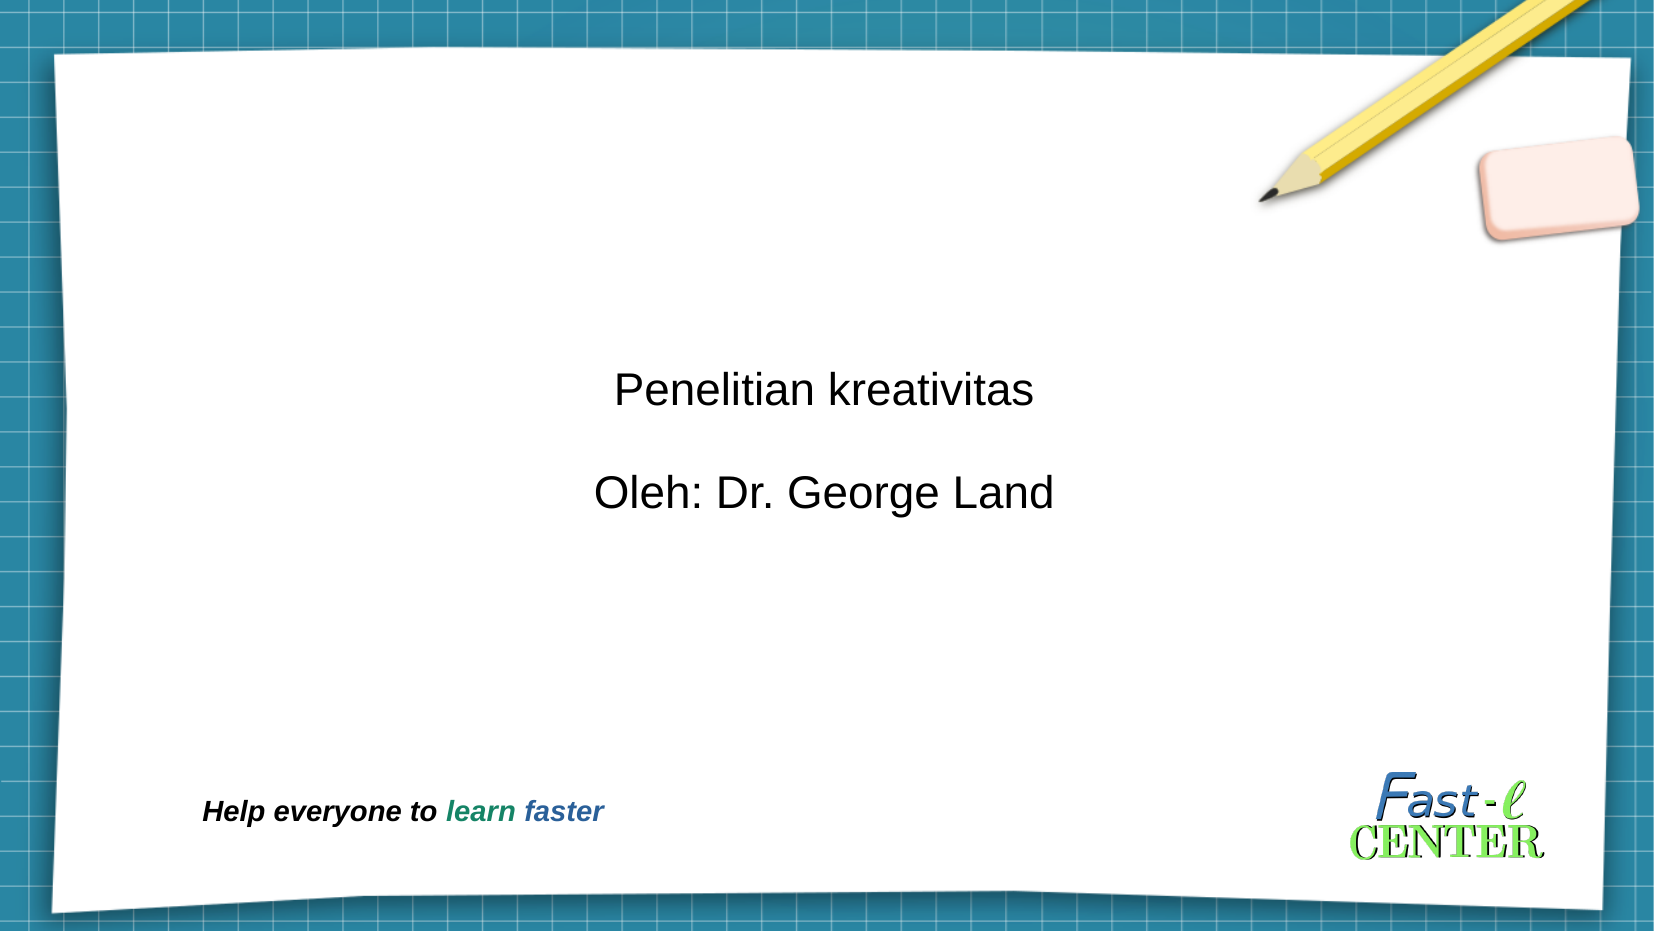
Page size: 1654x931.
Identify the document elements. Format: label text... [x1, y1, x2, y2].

text_box Help everyone to learn faster [187, 787, 619, 836]
picture [0, 0, 1654, 931]
text_box Penelitian kreativitas Oleh: Dr. George Land [579, 356, 1142, 577]
